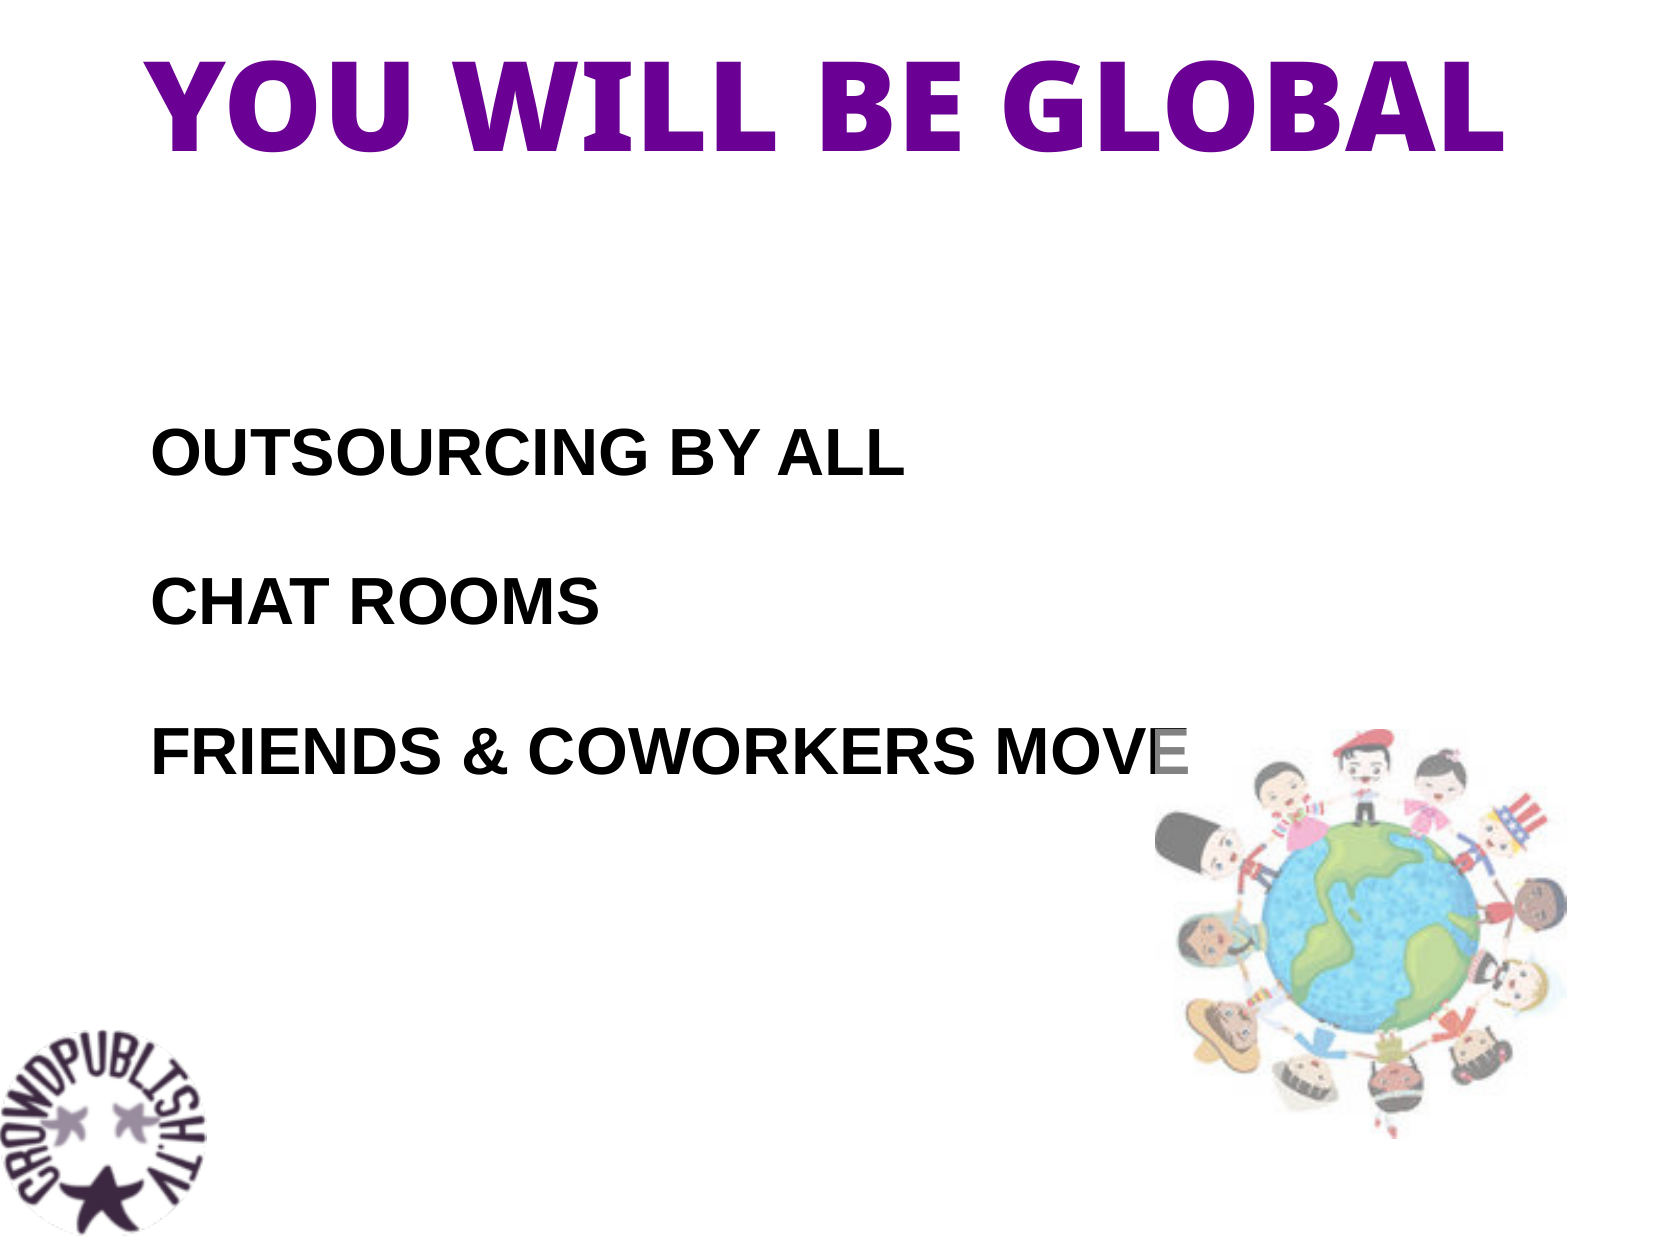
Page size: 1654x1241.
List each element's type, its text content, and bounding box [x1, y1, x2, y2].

picture [1155, 729, 1567, 1139]
text_box YOU WILL BE GLOBAL [23, 0, 1630, 280]
picture [0, 1029, 207, 1238]
subtitle OUTSOURCING BY ALL CHAT ROOMS FRIENDS & COWORKERS MOVE [150, 280, 1617, 901]
